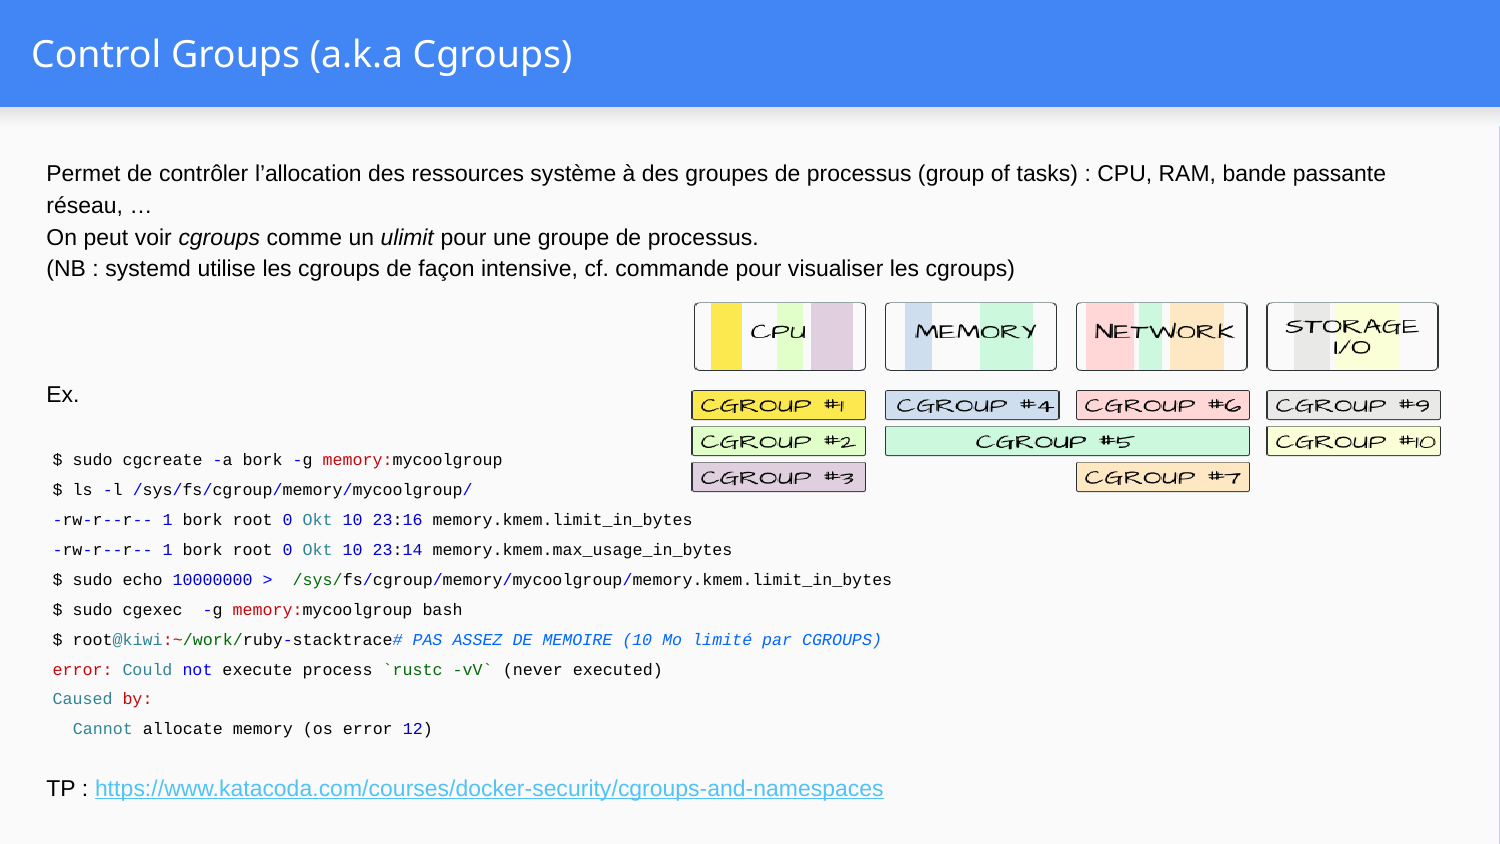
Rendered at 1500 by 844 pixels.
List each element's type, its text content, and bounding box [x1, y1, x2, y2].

picture [652, 267, 1500, 551]
text_box Permet de contrôler l’allocation des ressources système à des groupes de processus (group of tasks) : CPU, RAM, bande passante réseau, … On peut voir cgroups comme un ulimit pour une groupe de processus. (NB : systemd utilise les cgroups de façon intensive, cf. commande pour visualiser les cgroups) Ex. $ sudo cgcreate -a bork -g memory:mycoolgroup $ ls -l /sys/fs/cgroup/memory/mycoolgroup/ -rw-r--r-- 1 bork root 0 Okt 10 23:16 memory.kmem.limit_in_bytes -rw-r--r-- 1 bork root 0 Okt 10 23:14 memory.kmem.max_usage_in_bytes $ sudo echo 10000000 > /sys/fs/cgroup/memory/mycoolgroup/memory.kmem.limit_in_bytes $ sudo cgexec -g memory:mycoolgroup bash $ root@kiwi:~/work/ruby-stacktrace# PAS ASSEZ DE MEMOIRE (10 Mo limité par CGROUPS) error: Could not execute process `rustc -vV` (never executed) Caused by: Cannot allocate memory (os error 12) TP : https://www.katacoda.com/courses/docker-security/cgroups-and-namespaces [31, 139, 1480, 826]
title Control Groups (a.k.a Cgroups) [16, 2, 1464, 102]
